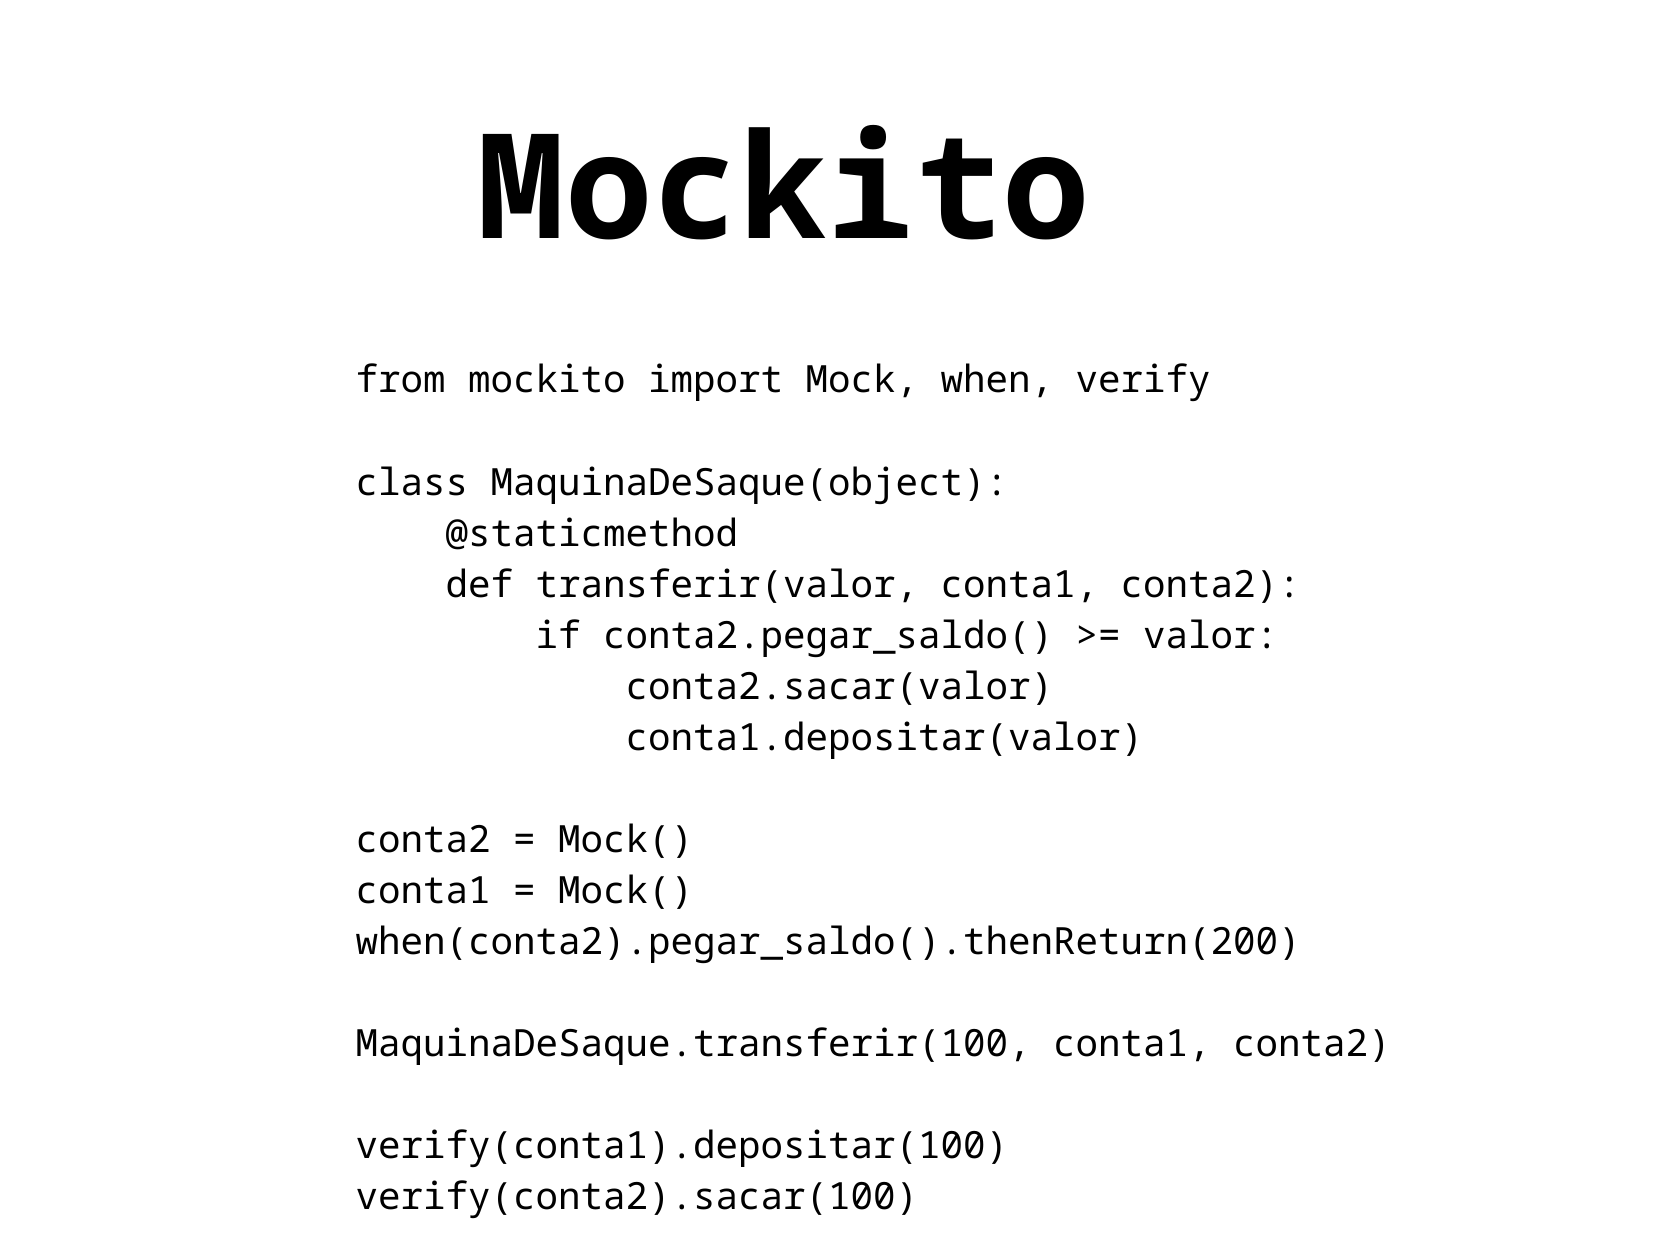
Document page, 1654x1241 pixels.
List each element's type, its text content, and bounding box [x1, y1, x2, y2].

text_box Mockito [463, 75, 1213, 263]
text_box from mockito import Mock, when, verify class MaquinaDeSaque(object): @staticmethod def transferir(valor, conta1, conta2): if conta2.pegar_saldo() >= valor: conta2.sacar(valor) conta1.depositar(valor) conta2 = Mock() conta1 = Mock() when(conta2).pegar_saldo().thenReturn(200) MaquinaDeSaque.transferir(100, conta1, conta2) verify(conta1).depositar(100) verify(conta2).sacar(100) [340, 345, 1653, 1101]
